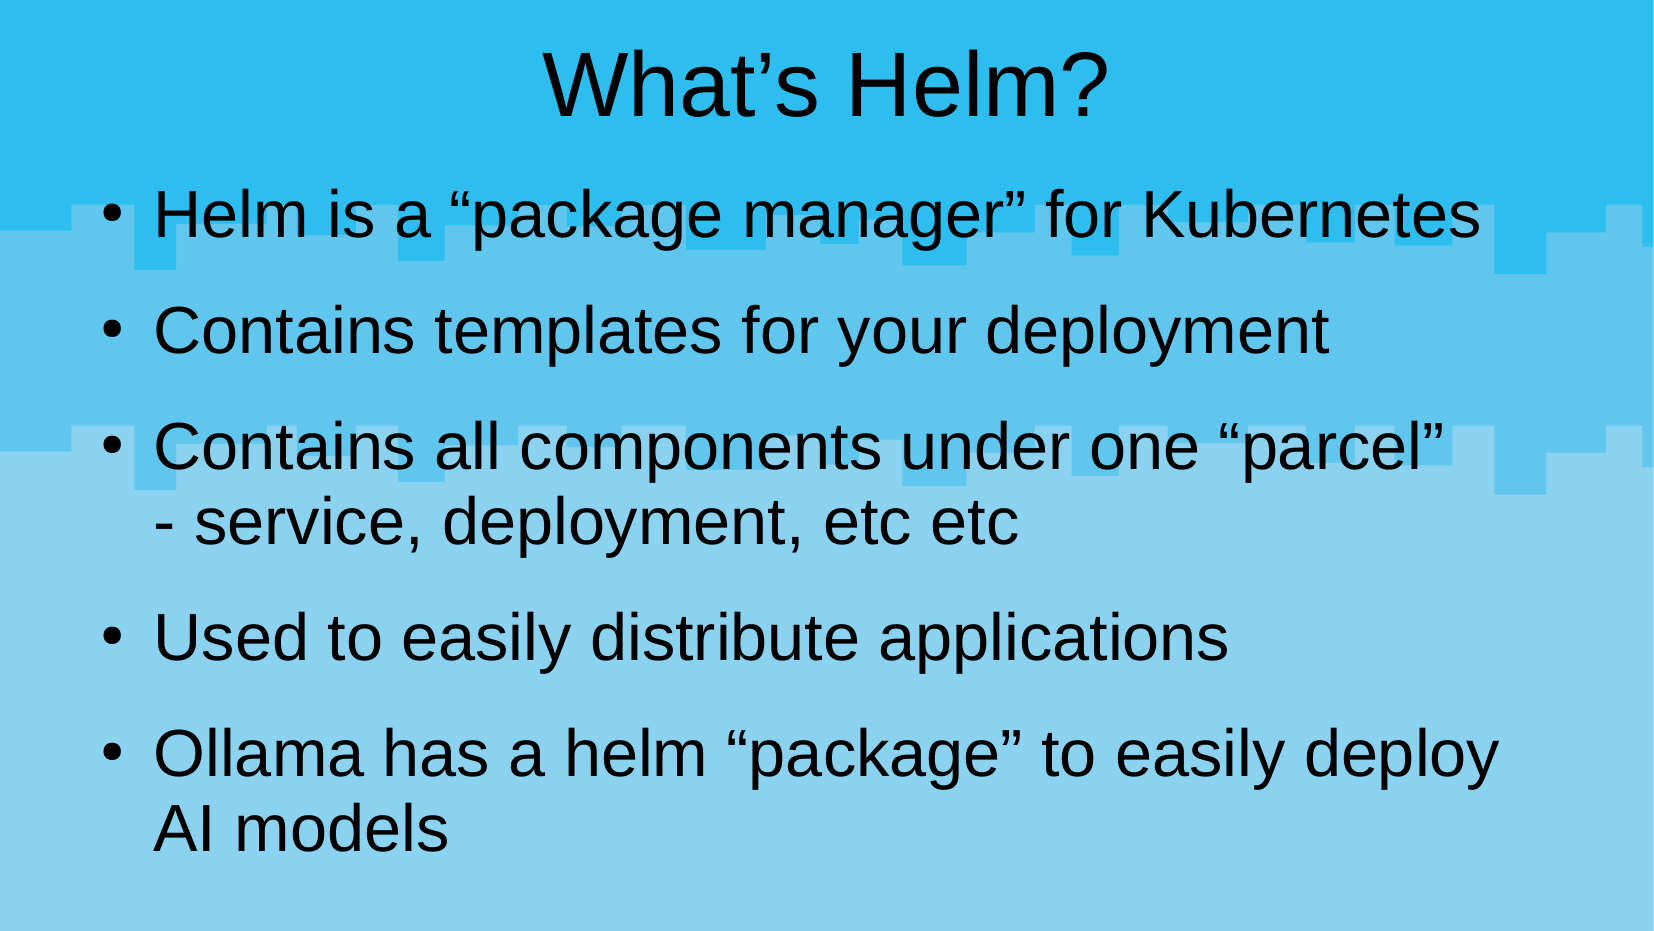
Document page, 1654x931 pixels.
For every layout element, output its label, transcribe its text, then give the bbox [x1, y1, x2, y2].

list Helm is a “package manager” for Kubernetes Contains templates for your deployment Contains all components under one “parcel” - service, deployment, etc etc Used to easily distribute applications Ollama has a helm “package” to easily deploy AI models [82, 177, 1571, 886]
title What’s Helm? [82, 7, 1571, 163]
picture [0, 0, 1654, 931]
